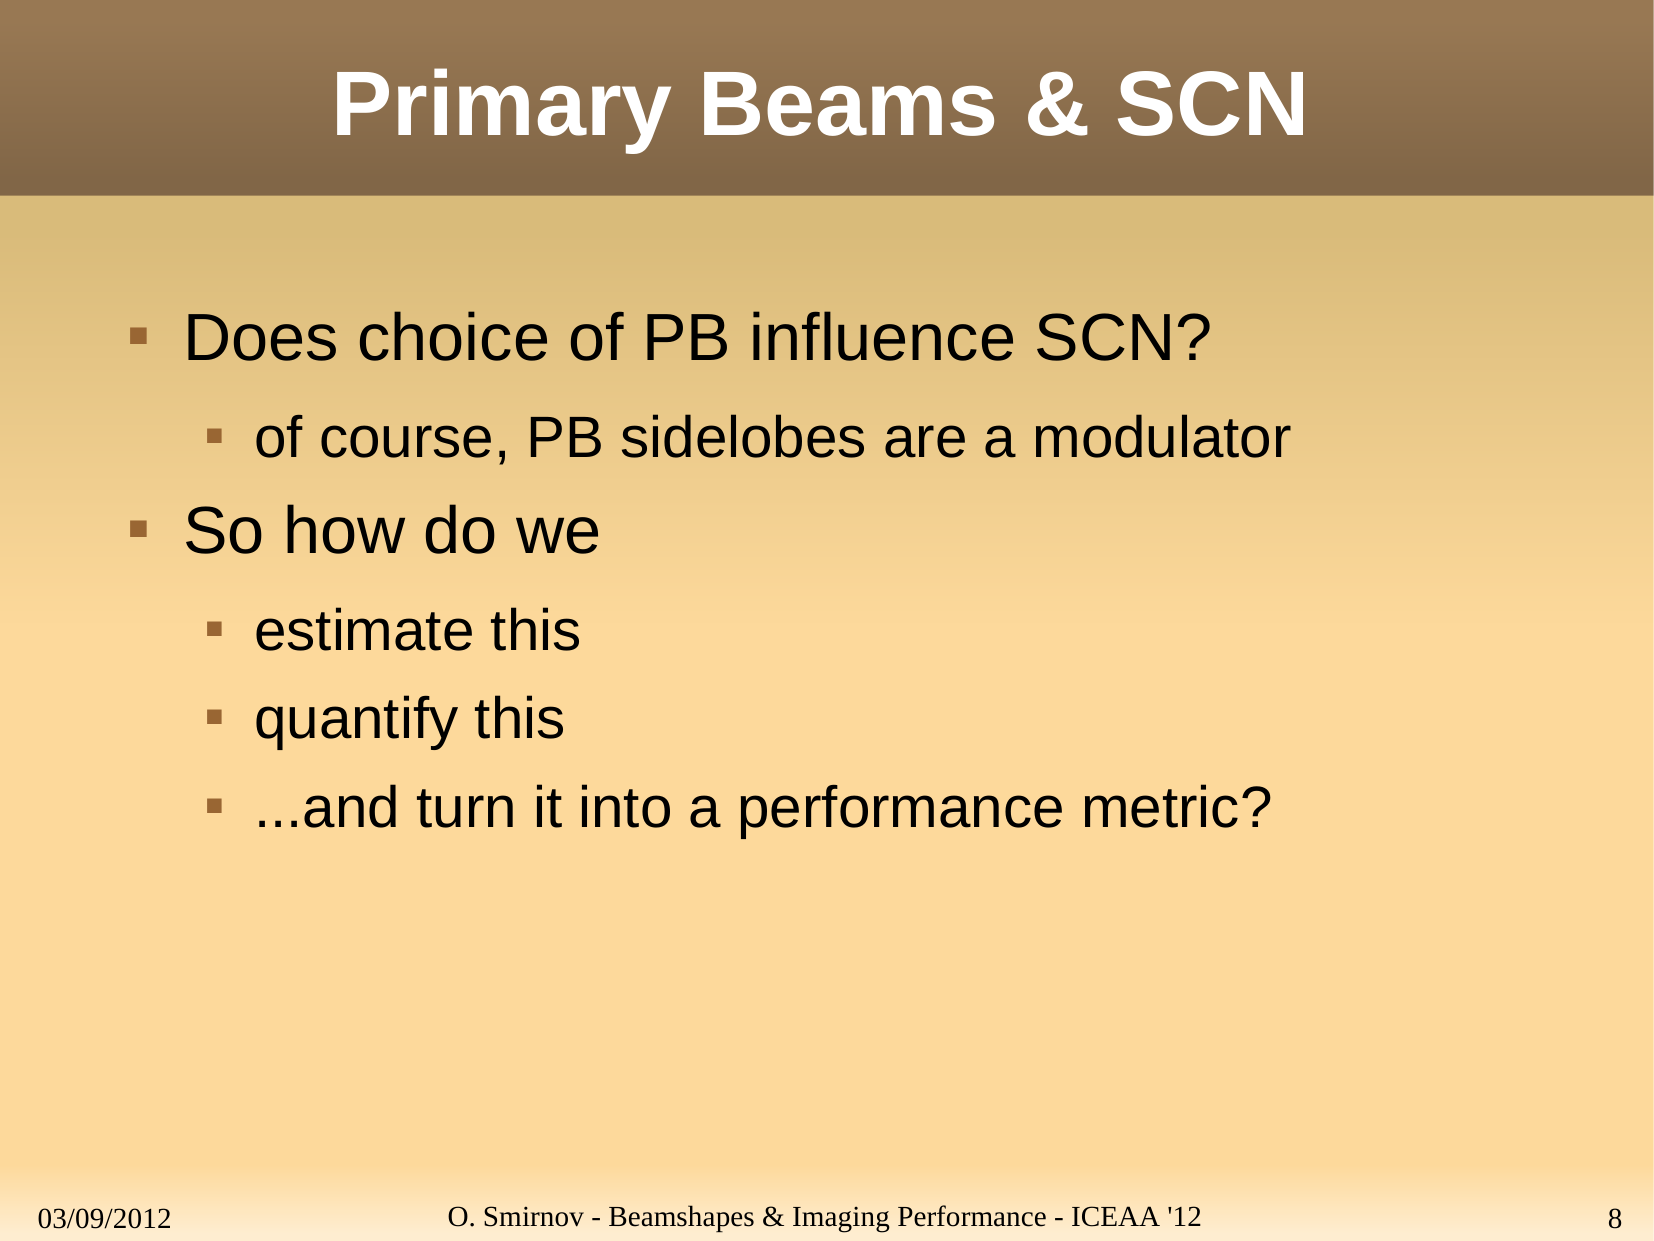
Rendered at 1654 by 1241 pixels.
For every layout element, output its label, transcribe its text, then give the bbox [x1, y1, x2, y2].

picture [0, 0, 1654, 1241]
title Primary Beams & SCN [76, 0, 1565, 208]
list Does choice of PB influence SCN? of course, PB sidelobes are a modulator So how do we estimate this quantify this ...and turn it into a performance metric? [112, 300, 1601, 1119]
